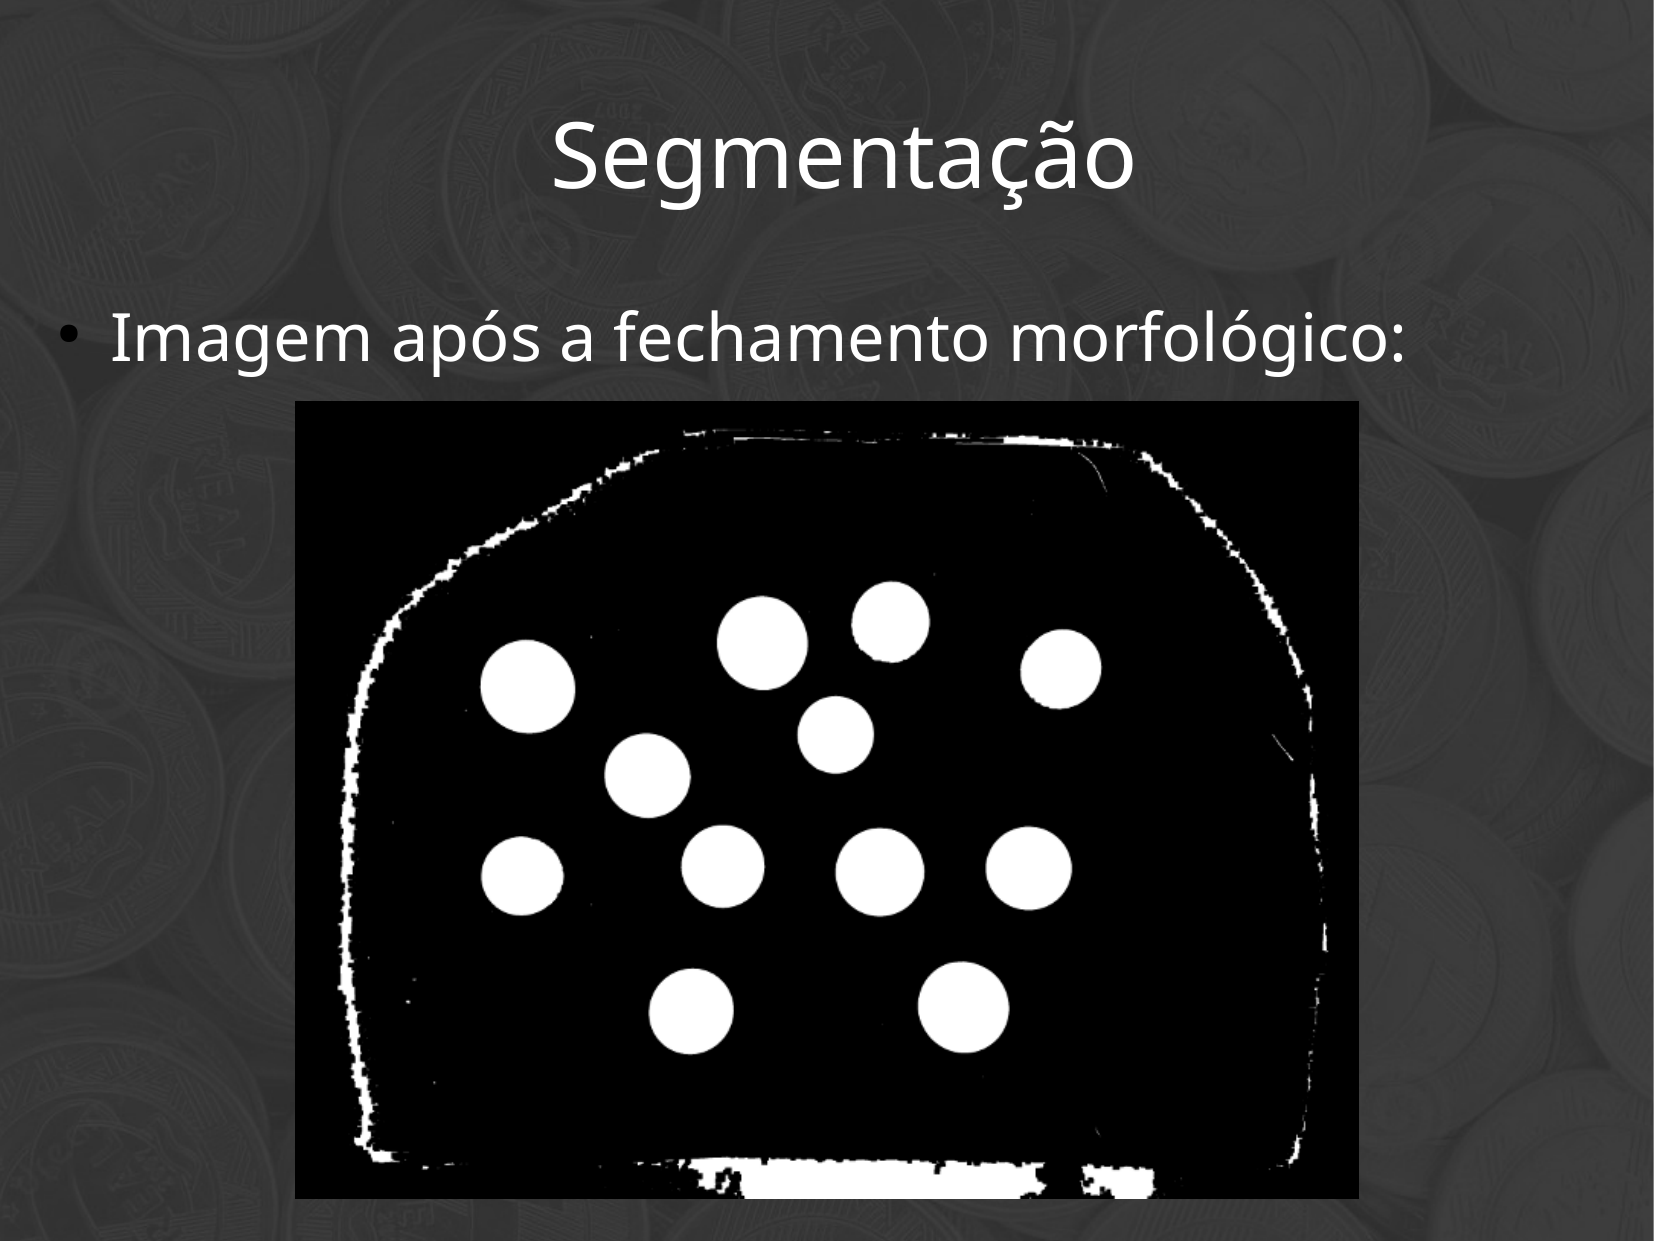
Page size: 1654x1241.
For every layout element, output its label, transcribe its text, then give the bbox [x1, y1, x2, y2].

title Segmentação [82, 49, 1571, 257]
picture [0, 0, 1654, 1241]
list Imagem após a fechamento morfológico: [39, 290, 1528, 1010]
